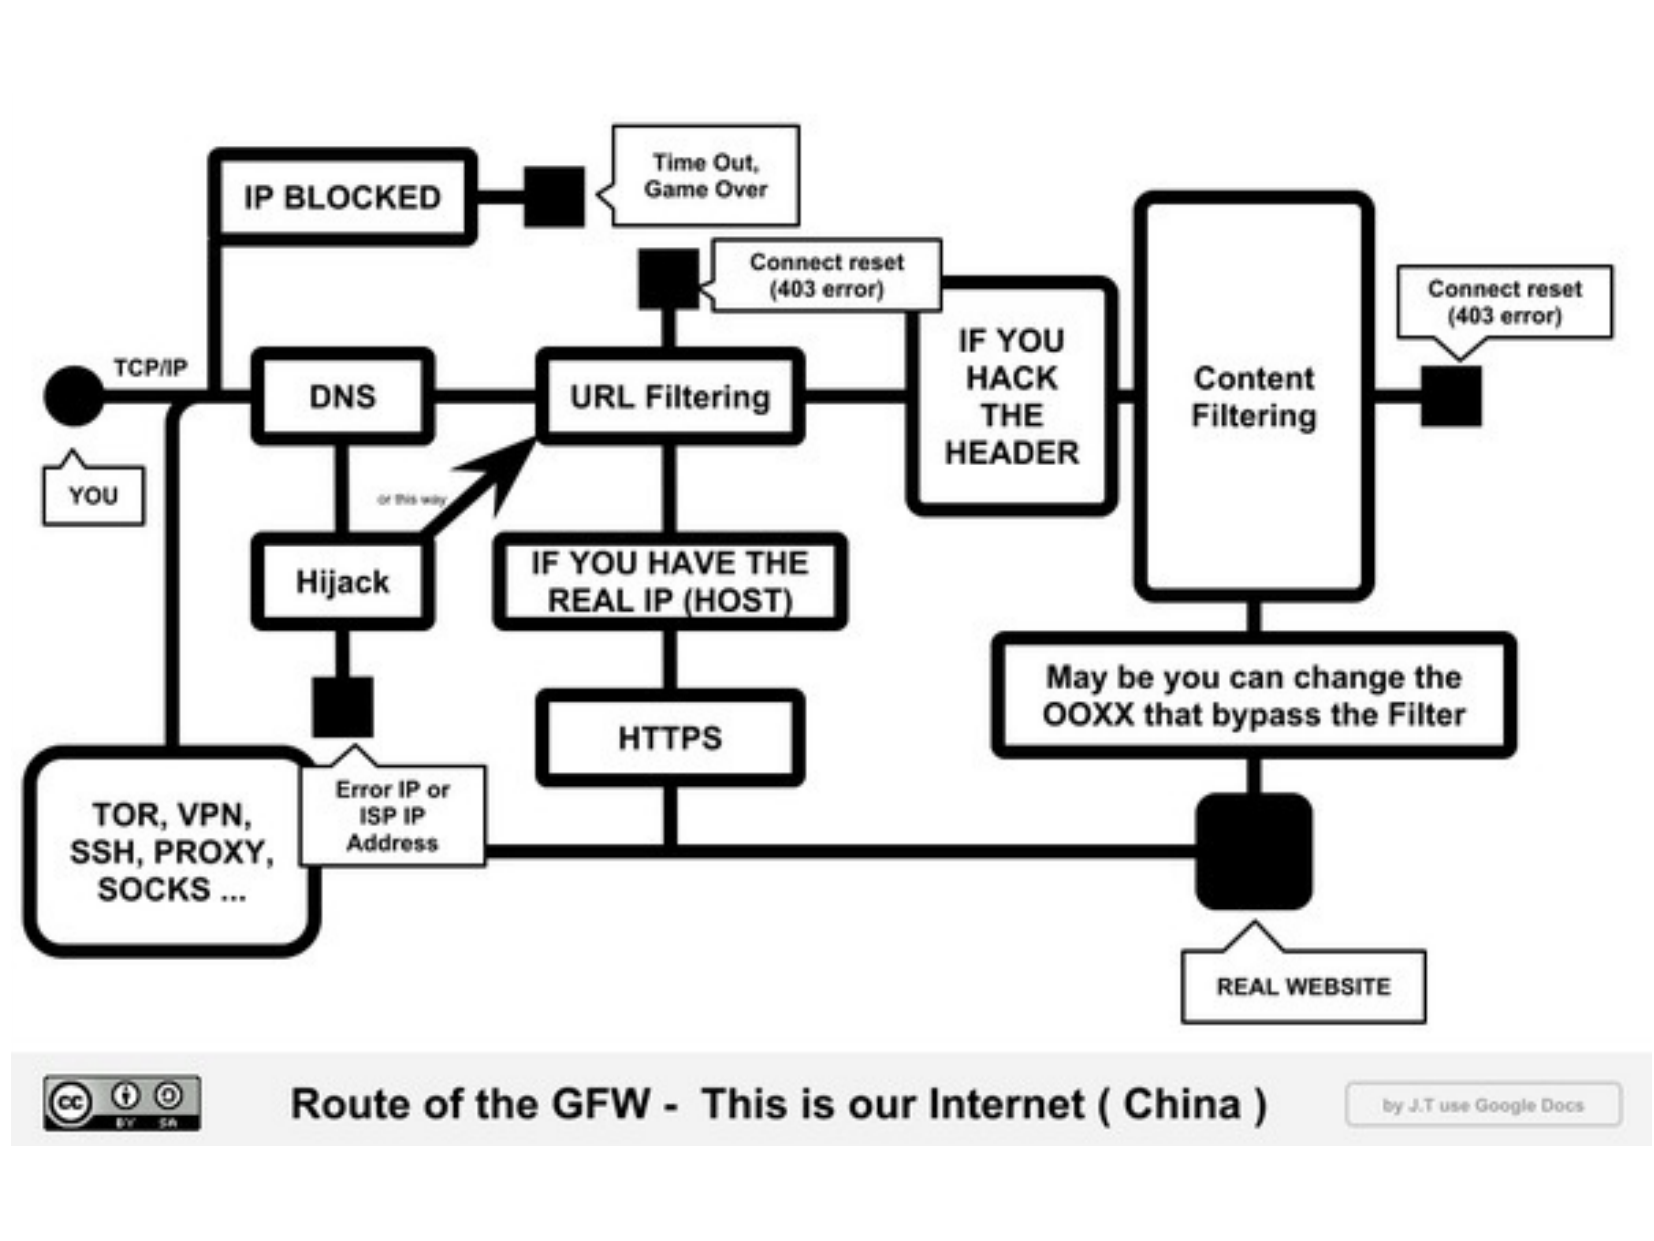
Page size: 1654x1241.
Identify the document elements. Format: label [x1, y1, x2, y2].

picture [11, 93, 1652, 1146]
